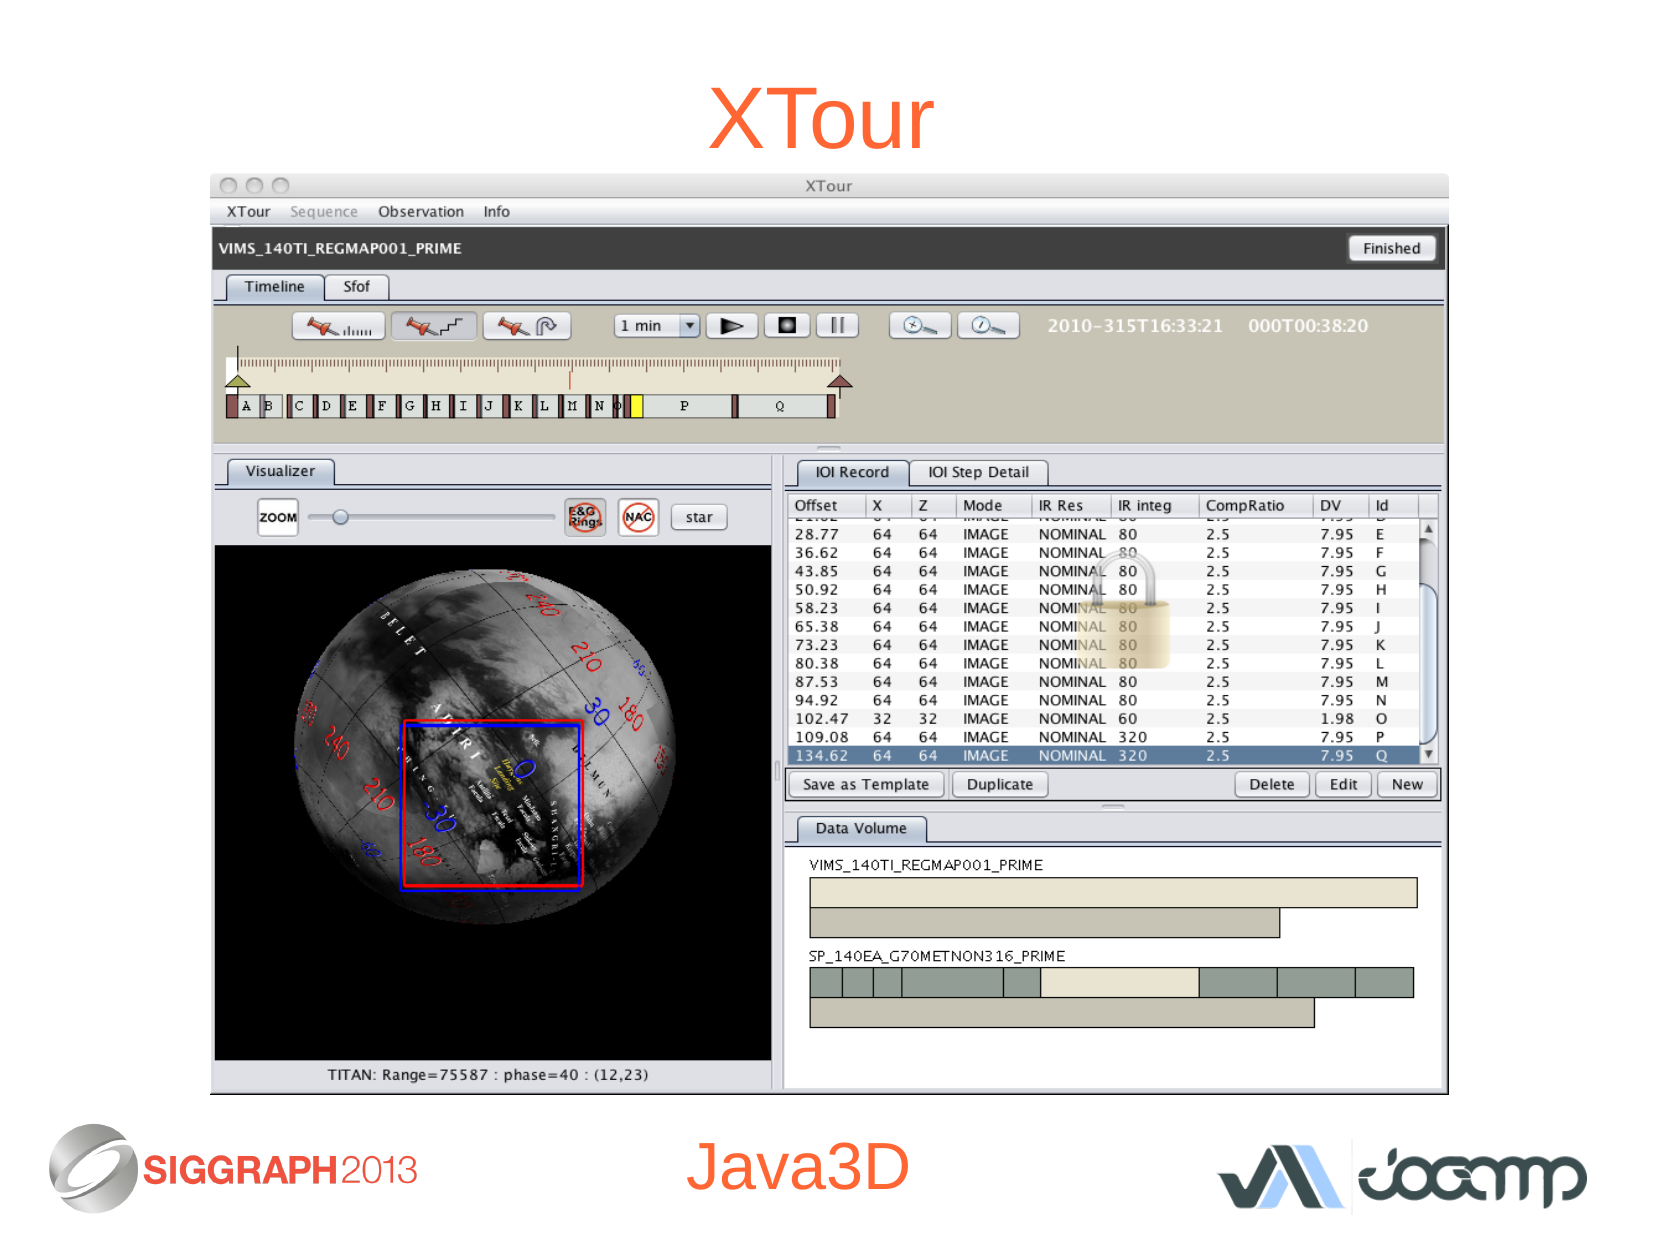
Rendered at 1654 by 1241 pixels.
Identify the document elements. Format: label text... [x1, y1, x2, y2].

picture [1215, 1139, 1587, 1215]
picture [210, 173, 1449, 1096]
title XTour [68, 49, 1576, 188]
picture [45, 1122, 421, 1215]
text_box Java3D [653, 1117, 946, 1216]
